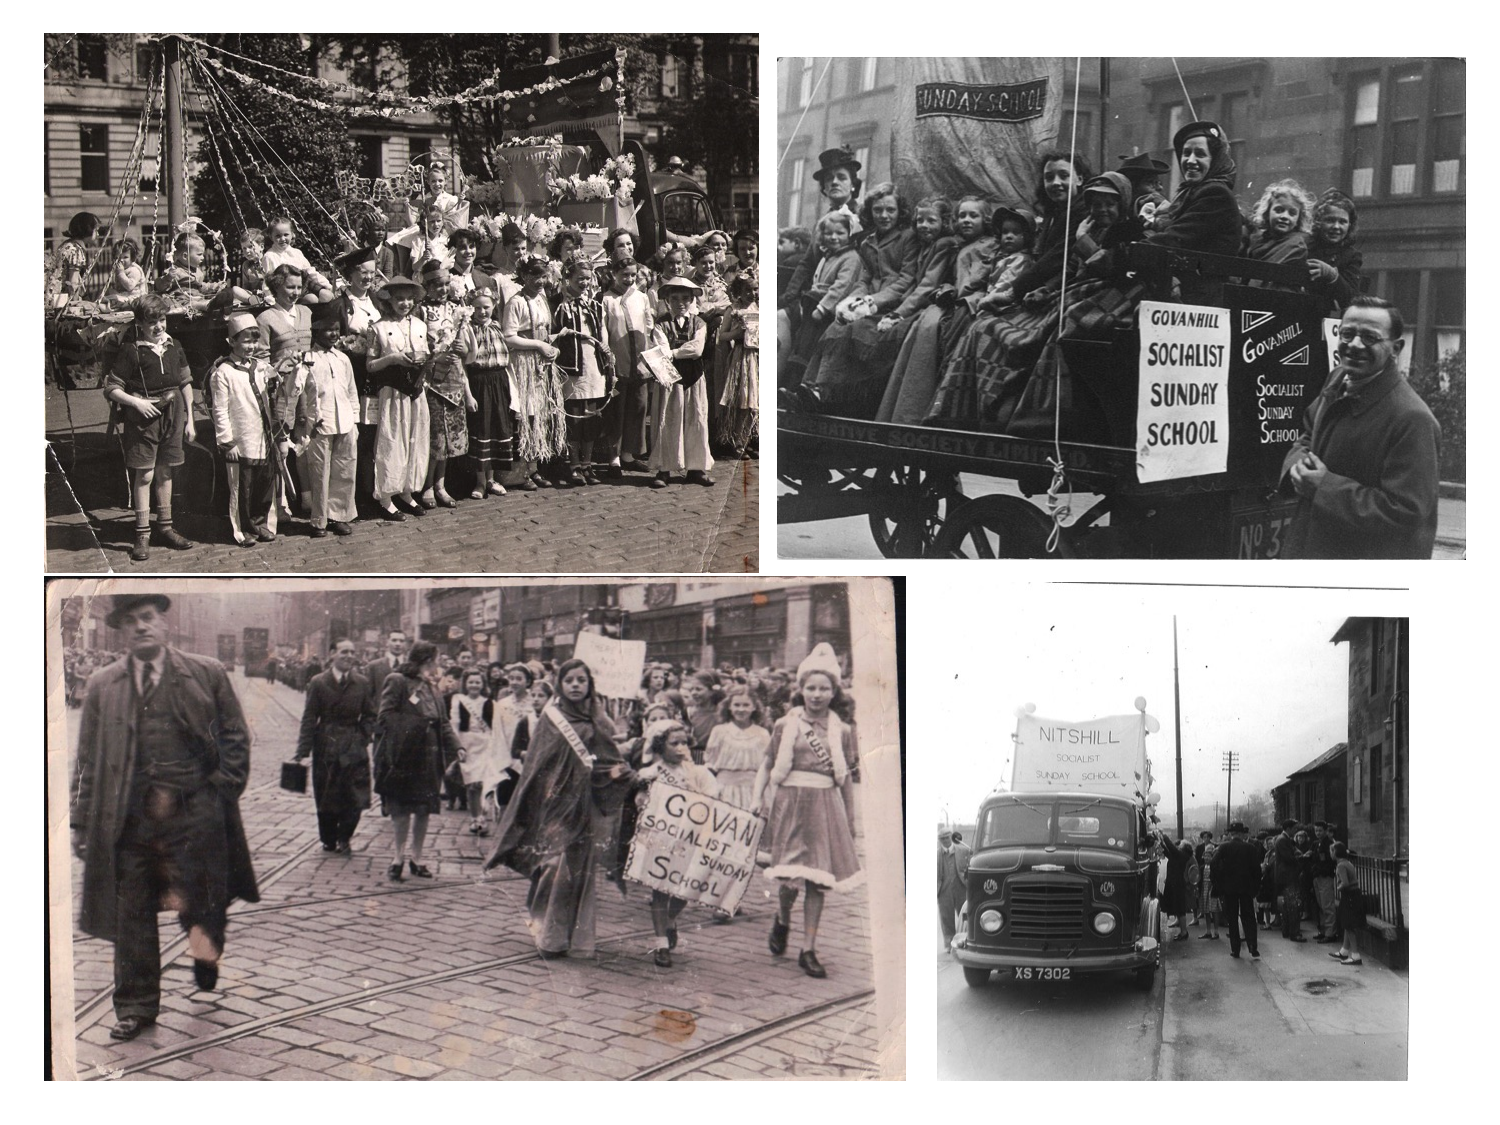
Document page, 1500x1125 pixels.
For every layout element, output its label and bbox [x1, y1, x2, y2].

picture [937, 582, 1409, 1081]
picture [44, 576, 906, 1081]
picture [777, 57, 1466, 560]
picture [44, 33, 759, 574]
